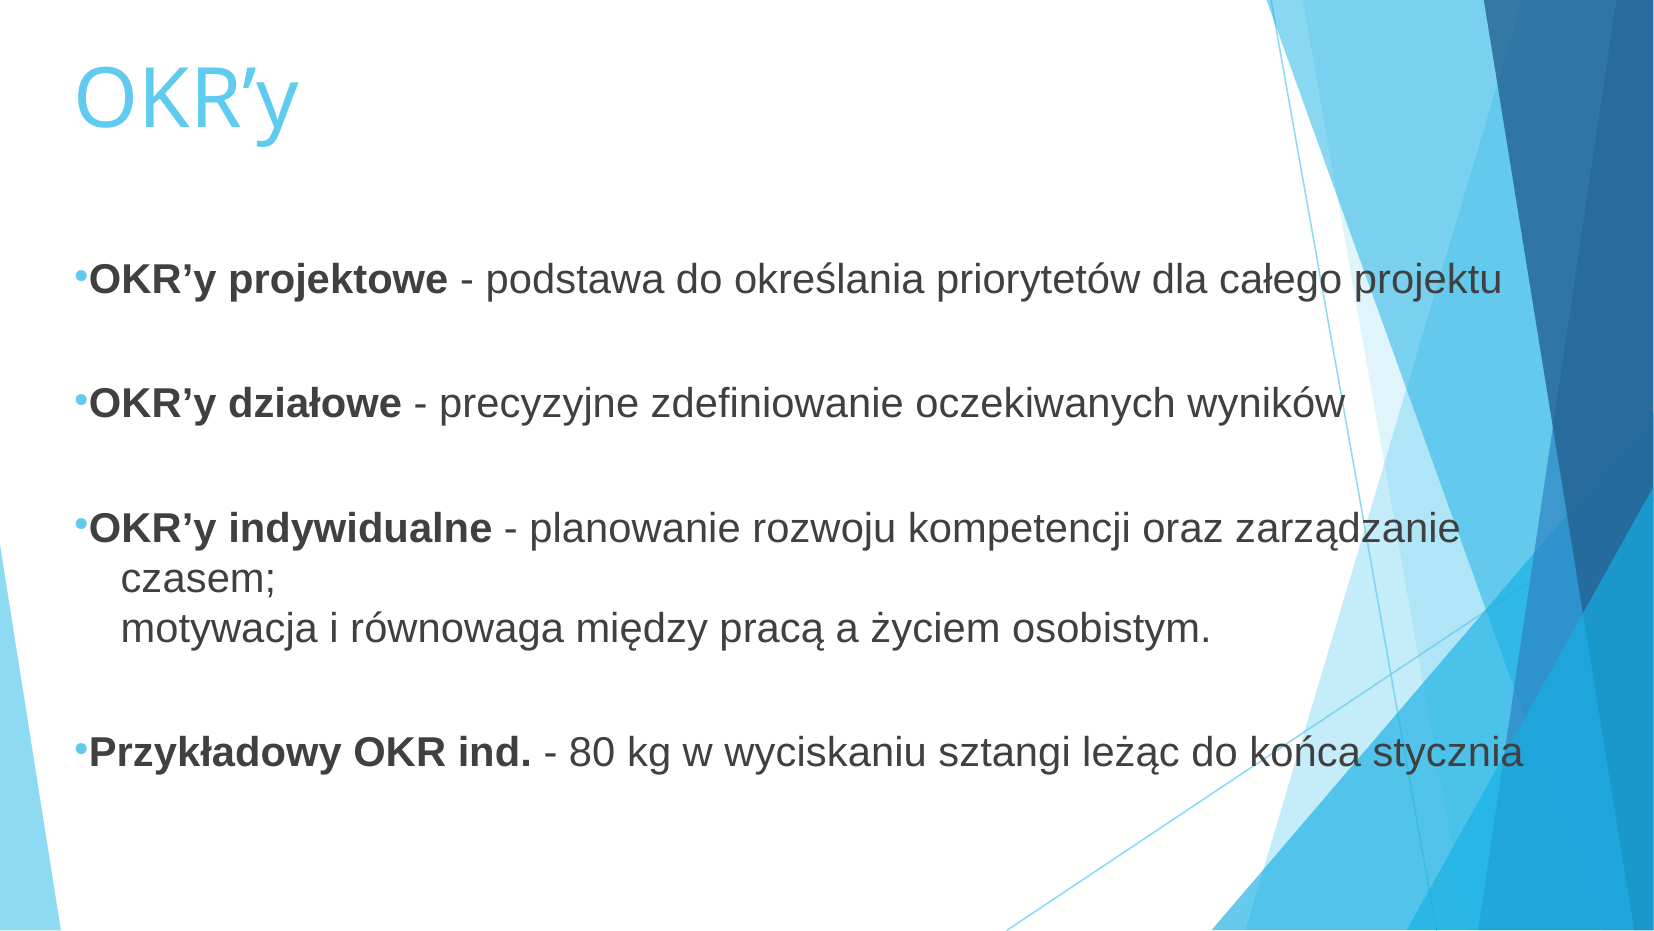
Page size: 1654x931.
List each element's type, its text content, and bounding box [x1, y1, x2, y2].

title OKR’y [0, 36, 1489, 193]
subtitle OKR’y projektowe - podstawa do określania priorytetów dla całego projektu OKR’y działowe - precyzyjne zdefiniowanie oczekiwanych wyników OKR’y indywidualne - planowanie rozwoju kompetencji oraz zarządzanie czasem; motywacja i równowaga między pracą a życiem osobistym. Przykładowy OKR ind. - 80 kg w wyciskaniu sztangi leżąc do końca stycznia [59, 206, 1548, 820]
